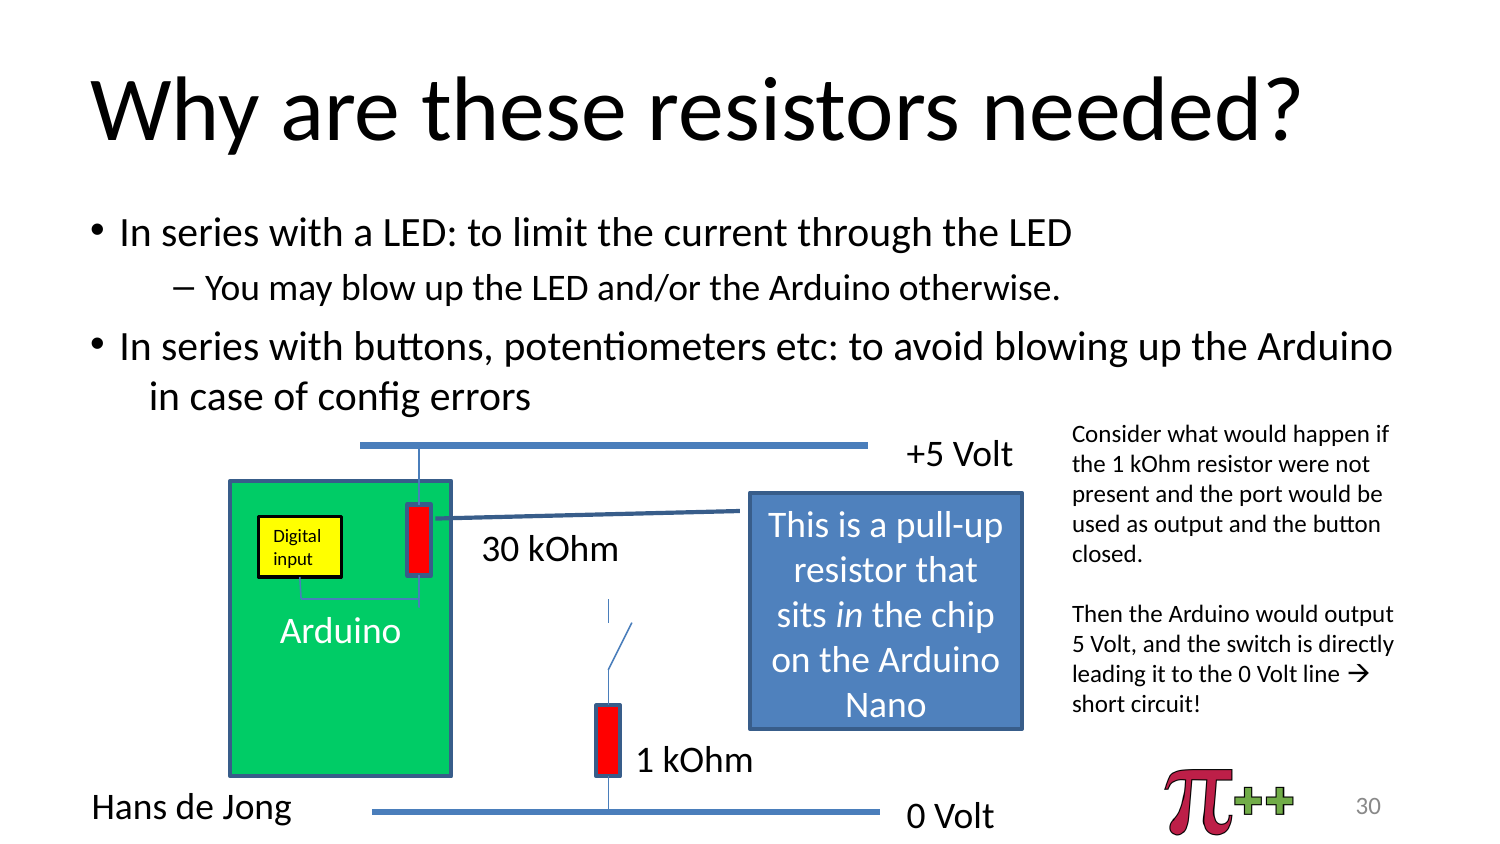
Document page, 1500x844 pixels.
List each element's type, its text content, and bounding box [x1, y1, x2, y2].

text_box [407, 505, 431, 575]
text_box 30 [1340, 782, 1426, 827]
text_box Arduino [230, 481, 451, 776]
text_box This is a pull-up resistor that sits in the chip on the Arduino Nano [750, 493, 1022, 729]
text_box Consider what would happen if the 1 kOhm resistor were not present and the port would be used as output and the button closed. Then the Arduino would output 5 Volt, and the switch is directly leading it to the 0 Volt line  short circuit! [1057, 410, 1424, 729]
text_box Digital input [258, 516, 342, 577]
text_box [596, 705, 620, 776]
text_box 0 Volt [891, 783, 1012, 844]
text_box 30 kOhm [466, 516, 703, 577]
title Why are these resistors needed? [75, 33, 1426, 175]
text_box 1 kOhm [620, 727, 857, 789]
text_box +5 Volt [891, 421, 1031, 483]
list In series with a LED: to limit the current through the LED You may blow up the LED and/or the Arduino otherwise. In series with buttons, potentiometers etc: to avoid blowing up the Arduino in case of config errors [75, 196, 1426, 754]
